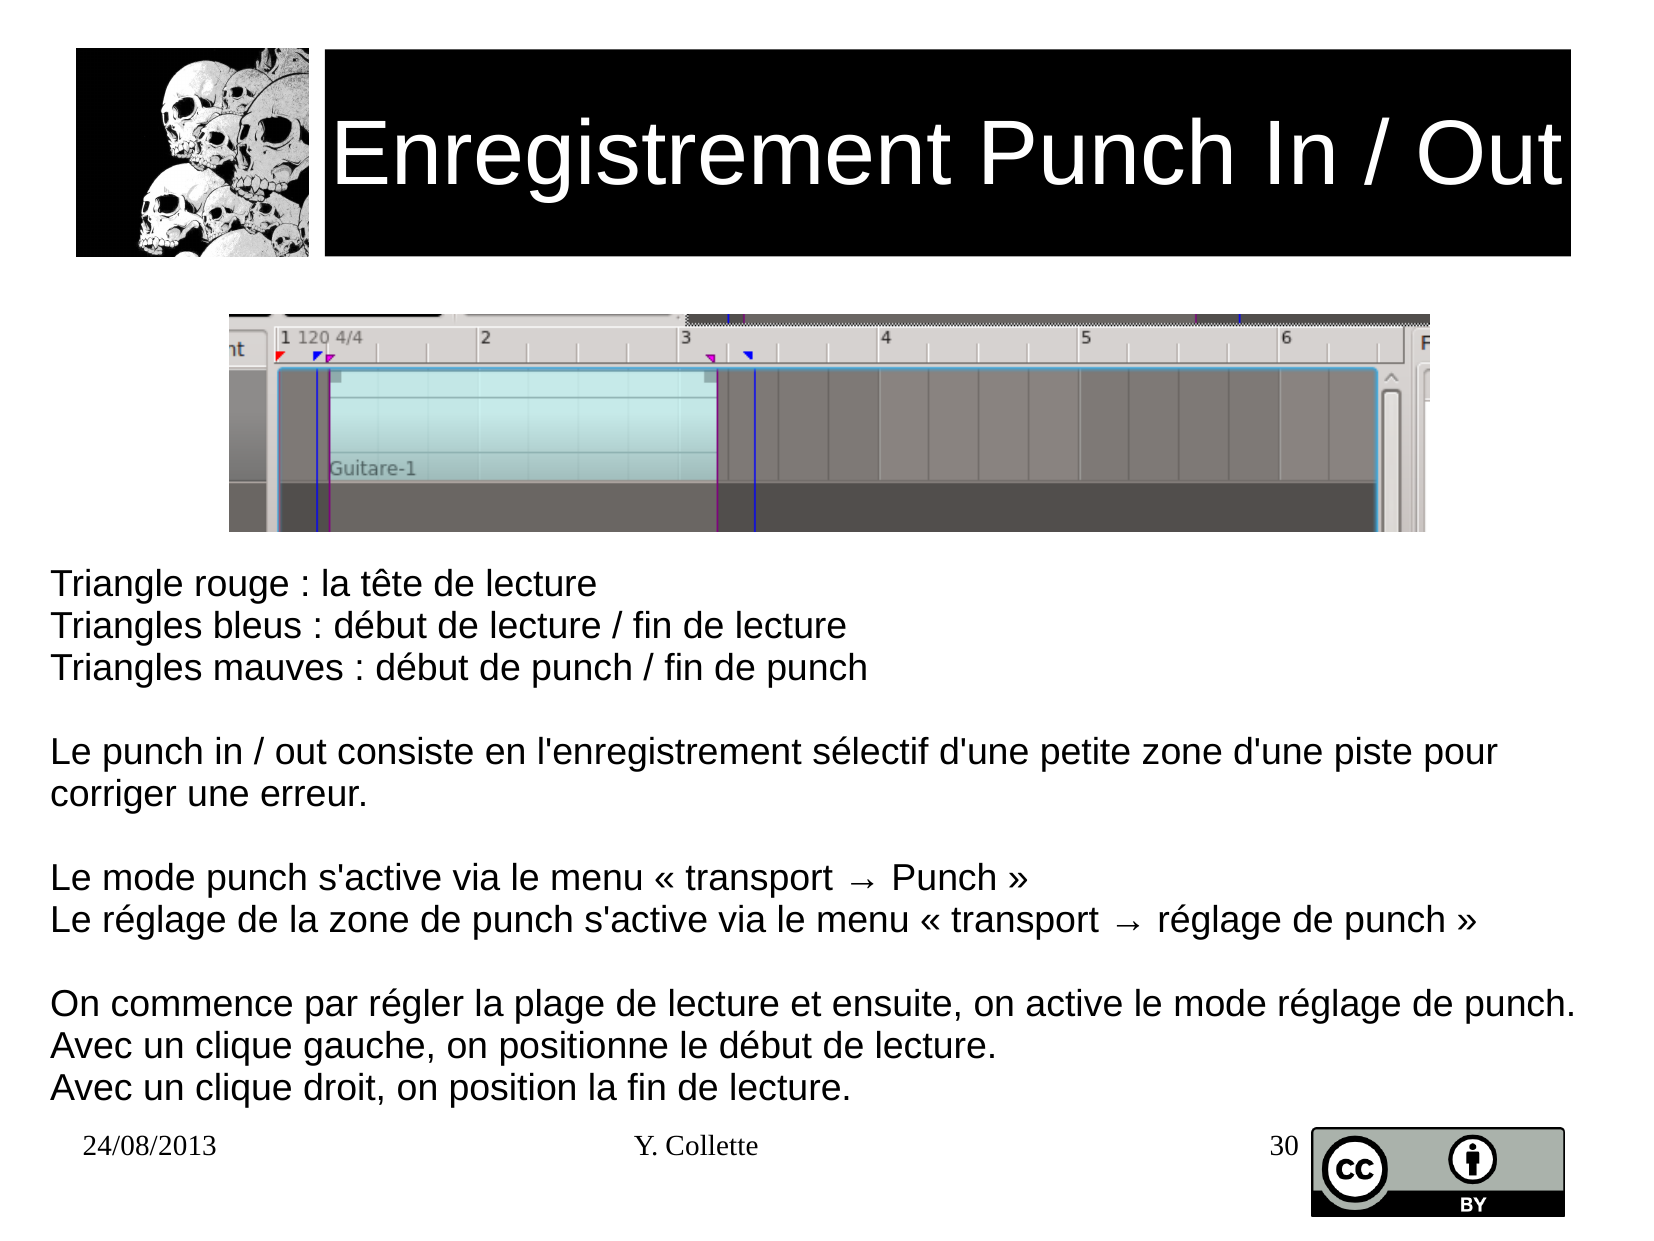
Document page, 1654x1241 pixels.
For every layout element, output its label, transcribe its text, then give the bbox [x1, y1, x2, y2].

text_box Triangle rouge : la tête de lecture Triangles bleus : début de lecture / fin de lecture Triangles mauves : début de punch / fin de punch Le punch in / out consiste en l'enregistrement sélectif d'une petite zone d'une piste pour corriger une erreur. Le mode punch s'active via le menu « transport → Punch » Le réglage de la zone de punch s'active via le menu « transport → réglage de punch » On commence par régler la plage de lecture et ensuite, on active le mode réglage de punch. Avec un clique gauche, on positionne le début de lecture. Avec un clique droit, on position la fin de lecture. [35, 555, 1607, 1116]
picture [76, 48, 309, 257]
title Enregistrement Punch In / Out [324, 49, 1571, 257]
picture [1311, 1127, 1565, 1217]
picture [229, 314, 1430, 532]
